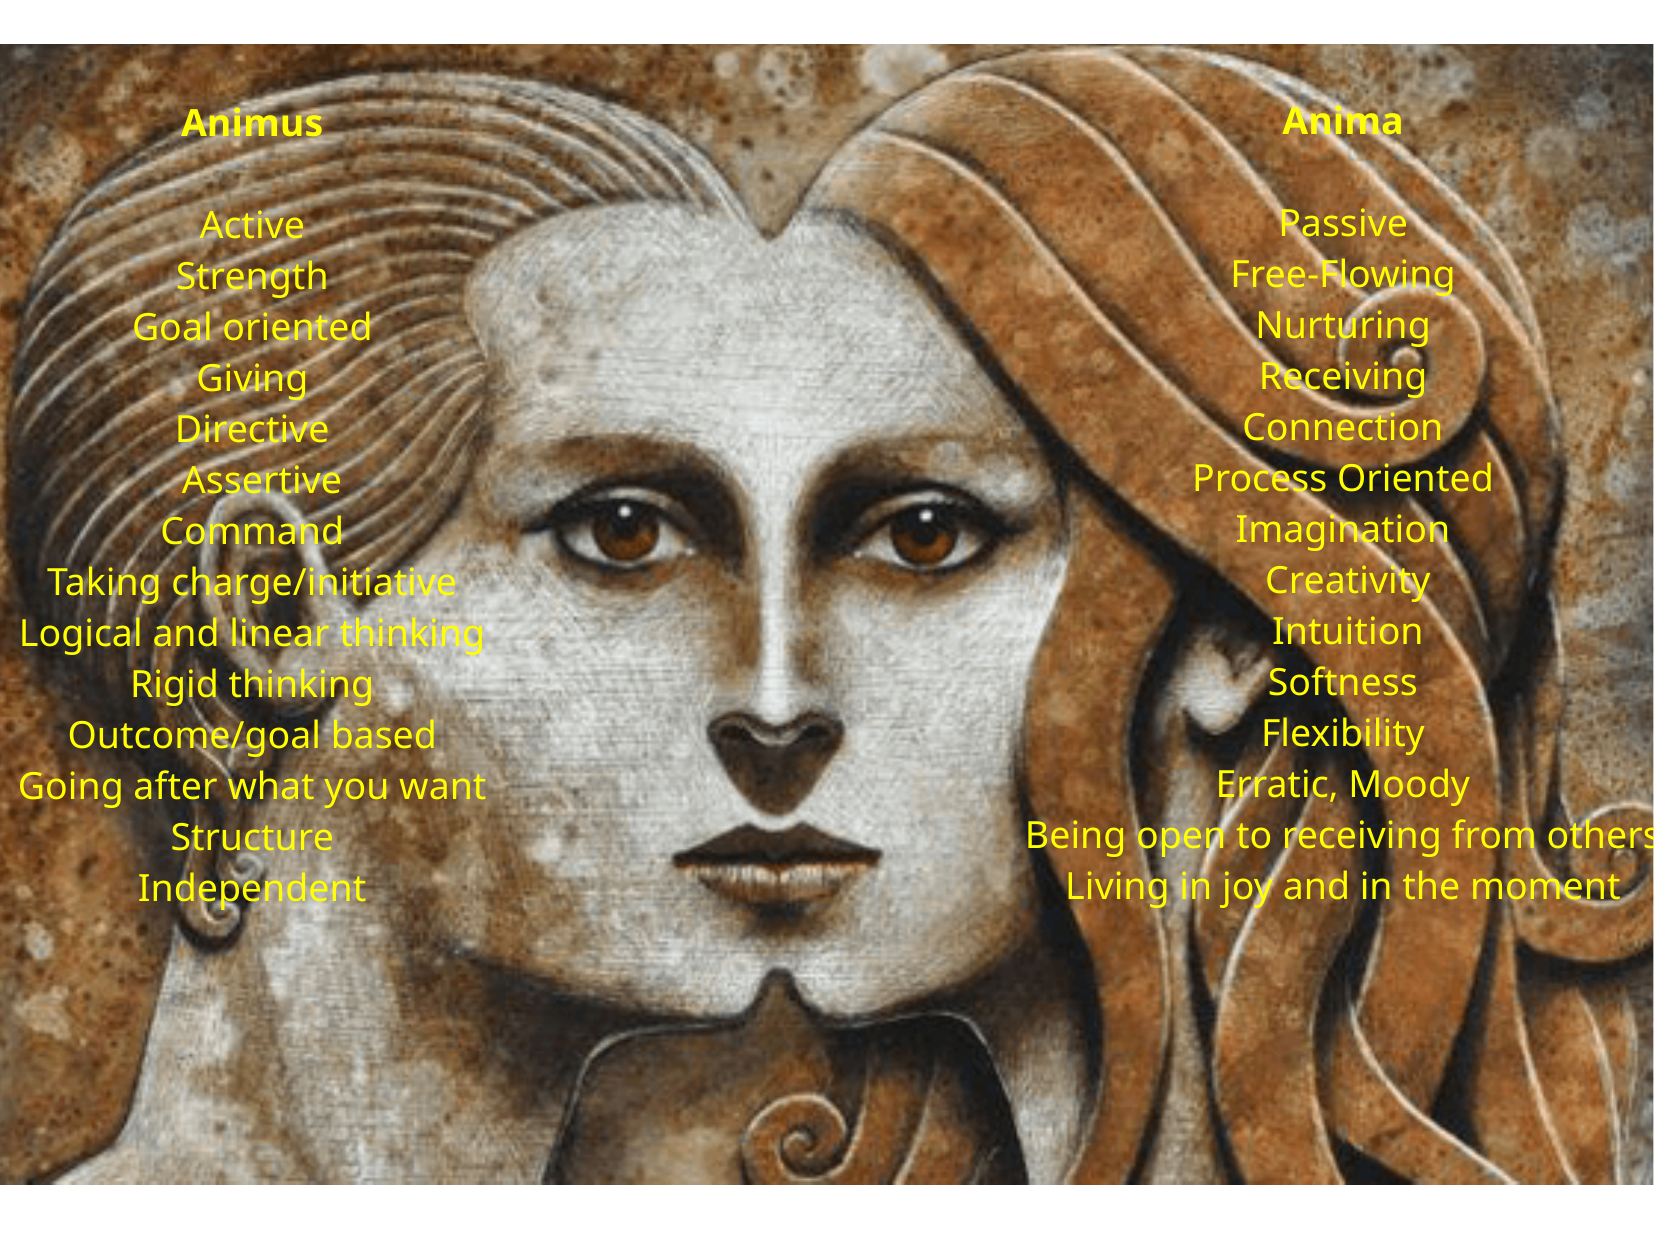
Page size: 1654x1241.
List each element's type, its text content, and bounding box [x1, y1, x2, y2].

text_box Animus Active Strength Goal oriented Giving Directive Assertive Command Taking charge/initiative Logical and linear thinking Rigid thinking Outcome/goal based Going after what you want Structure Independent [0, 88, 606, 924]
text_box Anima Passive Free-Flowing Nurturing Receiving Connection Process Oriented Imagination Creativity Intuition Softness Flexibility Erratic, Moody Being open to receiving from others Living in joy and in the moment [1009, 86, 1599, 812]
picture [0, 44, 1654, 1186]
picture [1647, 830, 1654, 837]
